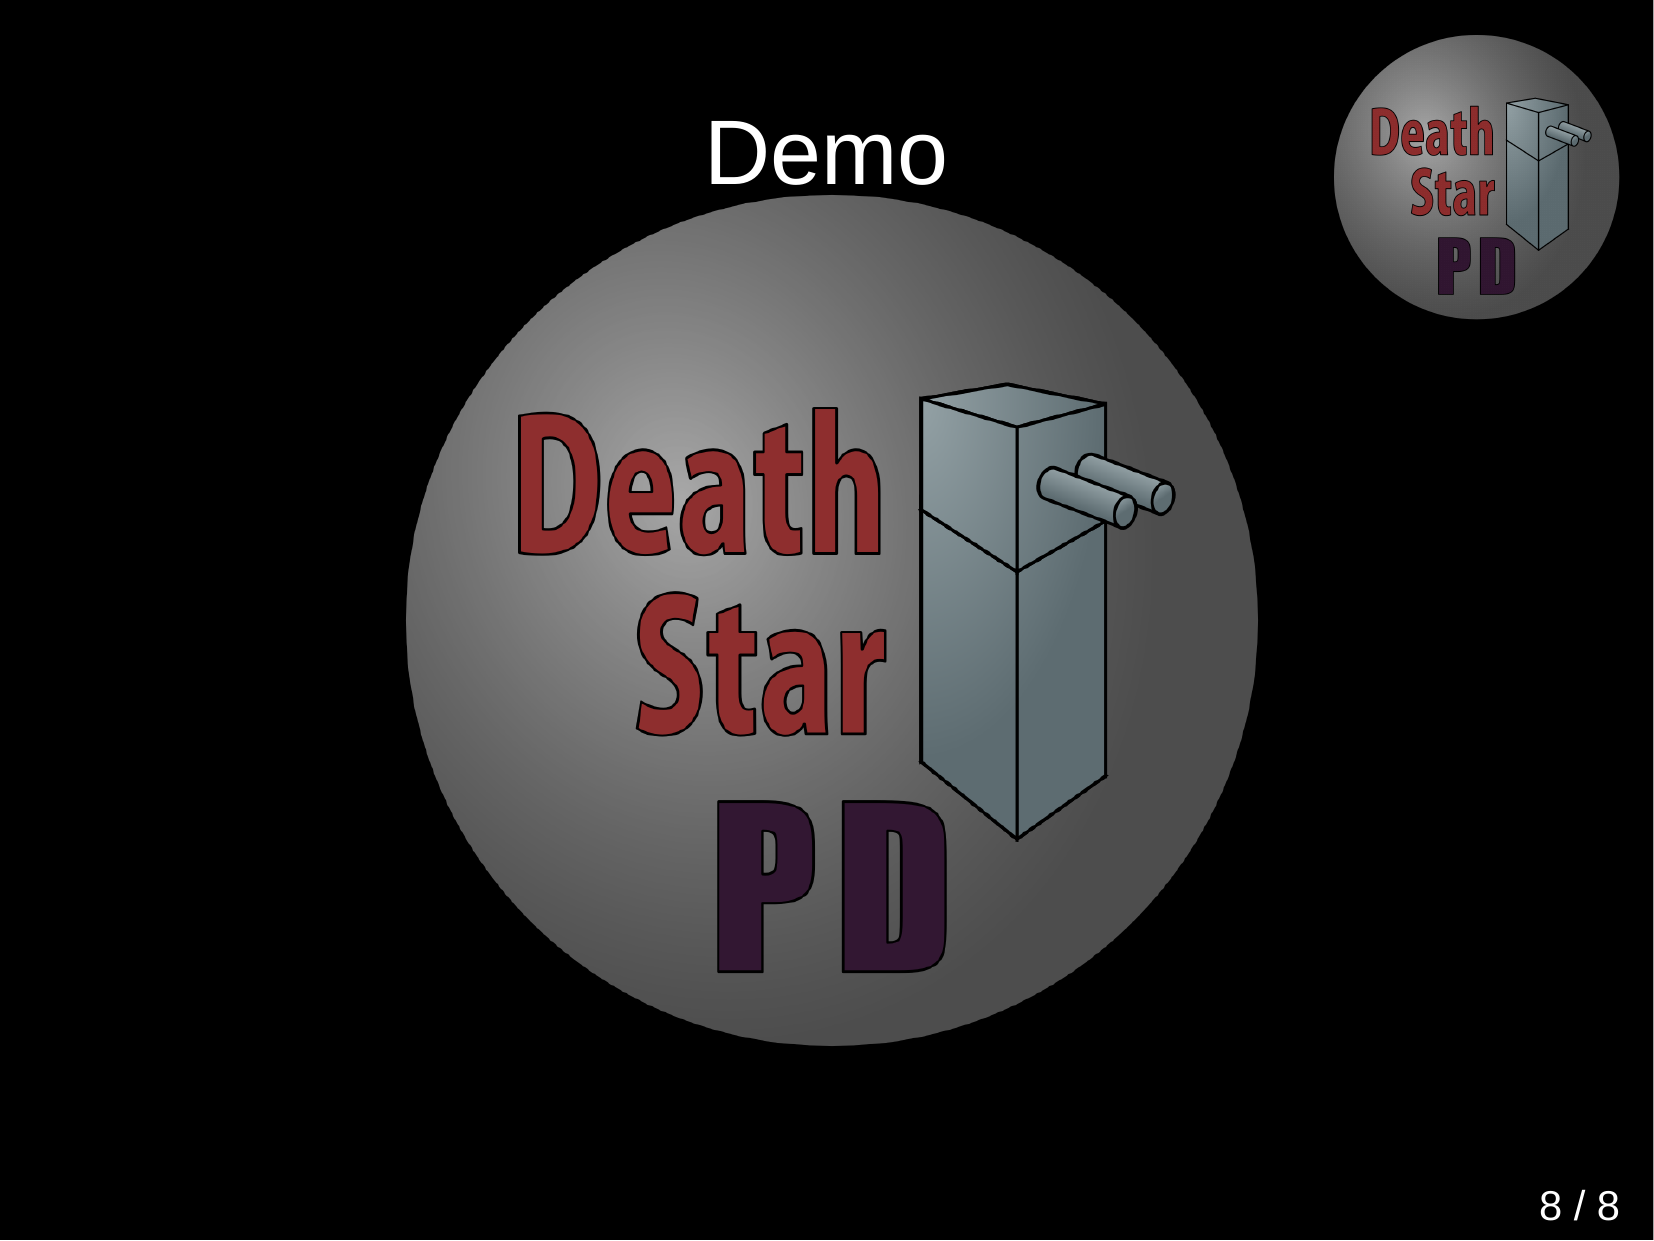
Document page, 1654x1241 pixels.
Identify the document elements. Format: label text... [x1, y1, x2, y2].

text_box <number> / 8 [1505, 1175, 1654, 1241]
picture [388, 257, 1275, 1063]
picture [1328, 29, 1625, 325]
title Demo [82, 49, 1328, 257]
